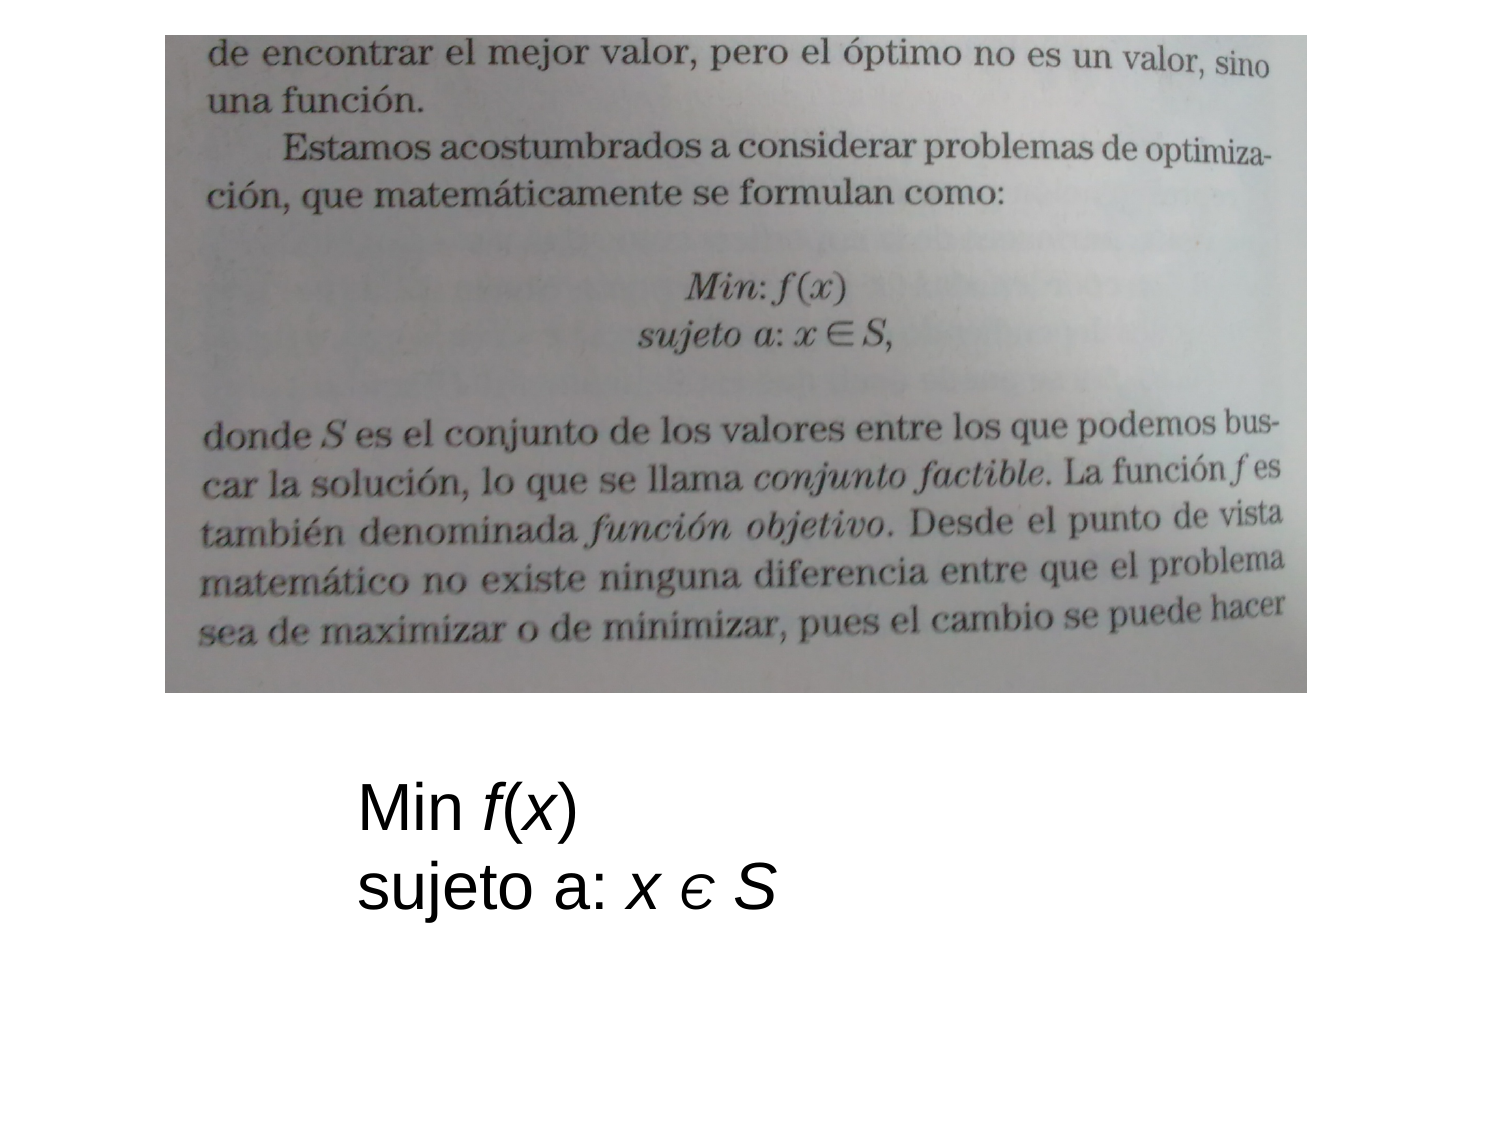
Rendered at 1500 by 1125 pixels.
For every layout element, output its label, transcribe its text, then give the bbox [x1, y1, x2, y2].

picture [165, 35, 1307, 693]
text_box Min f(x) sujeto a: x Є S [342, 755, 1170, 931]
